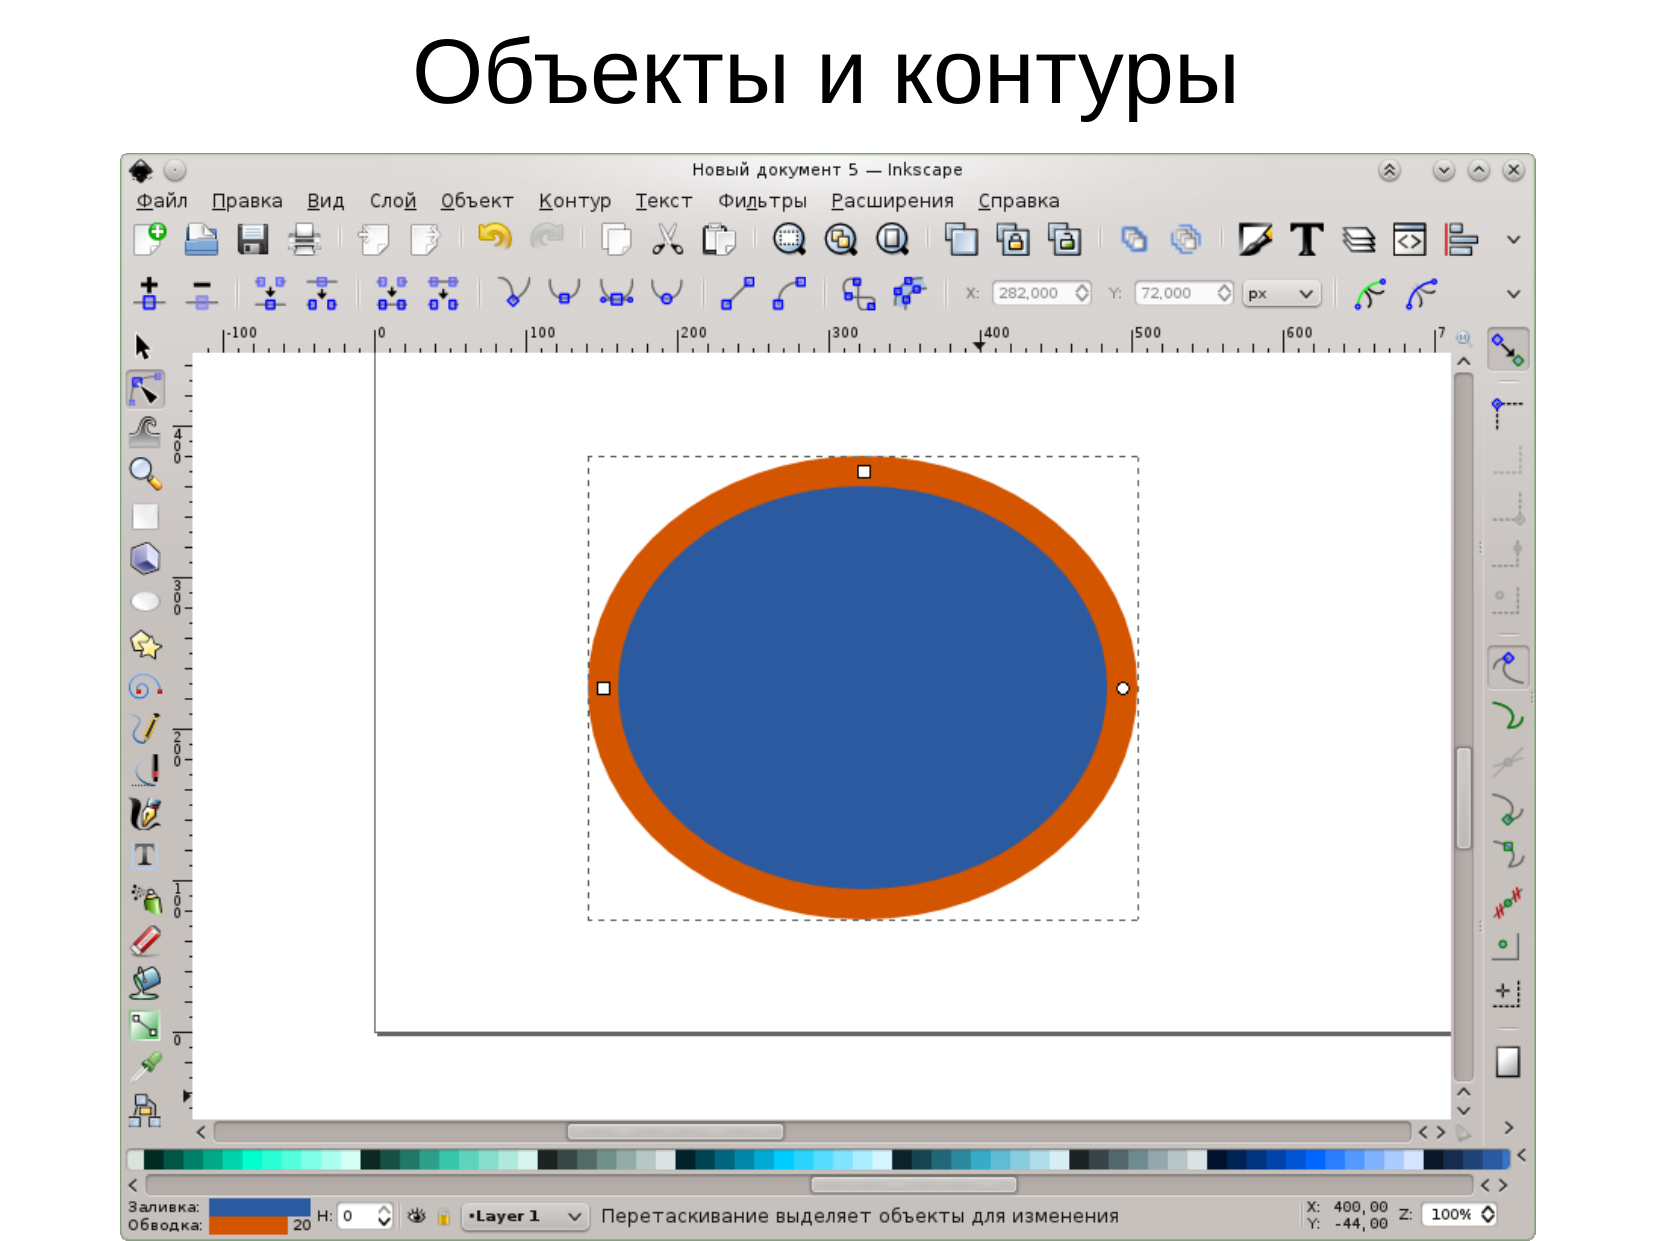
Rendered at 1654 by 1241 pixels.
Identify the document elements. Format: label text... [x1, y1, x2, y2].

picture [120, 153, 1536, 1241]
title Объекты и контуры [82, 13, 1571, 130]
